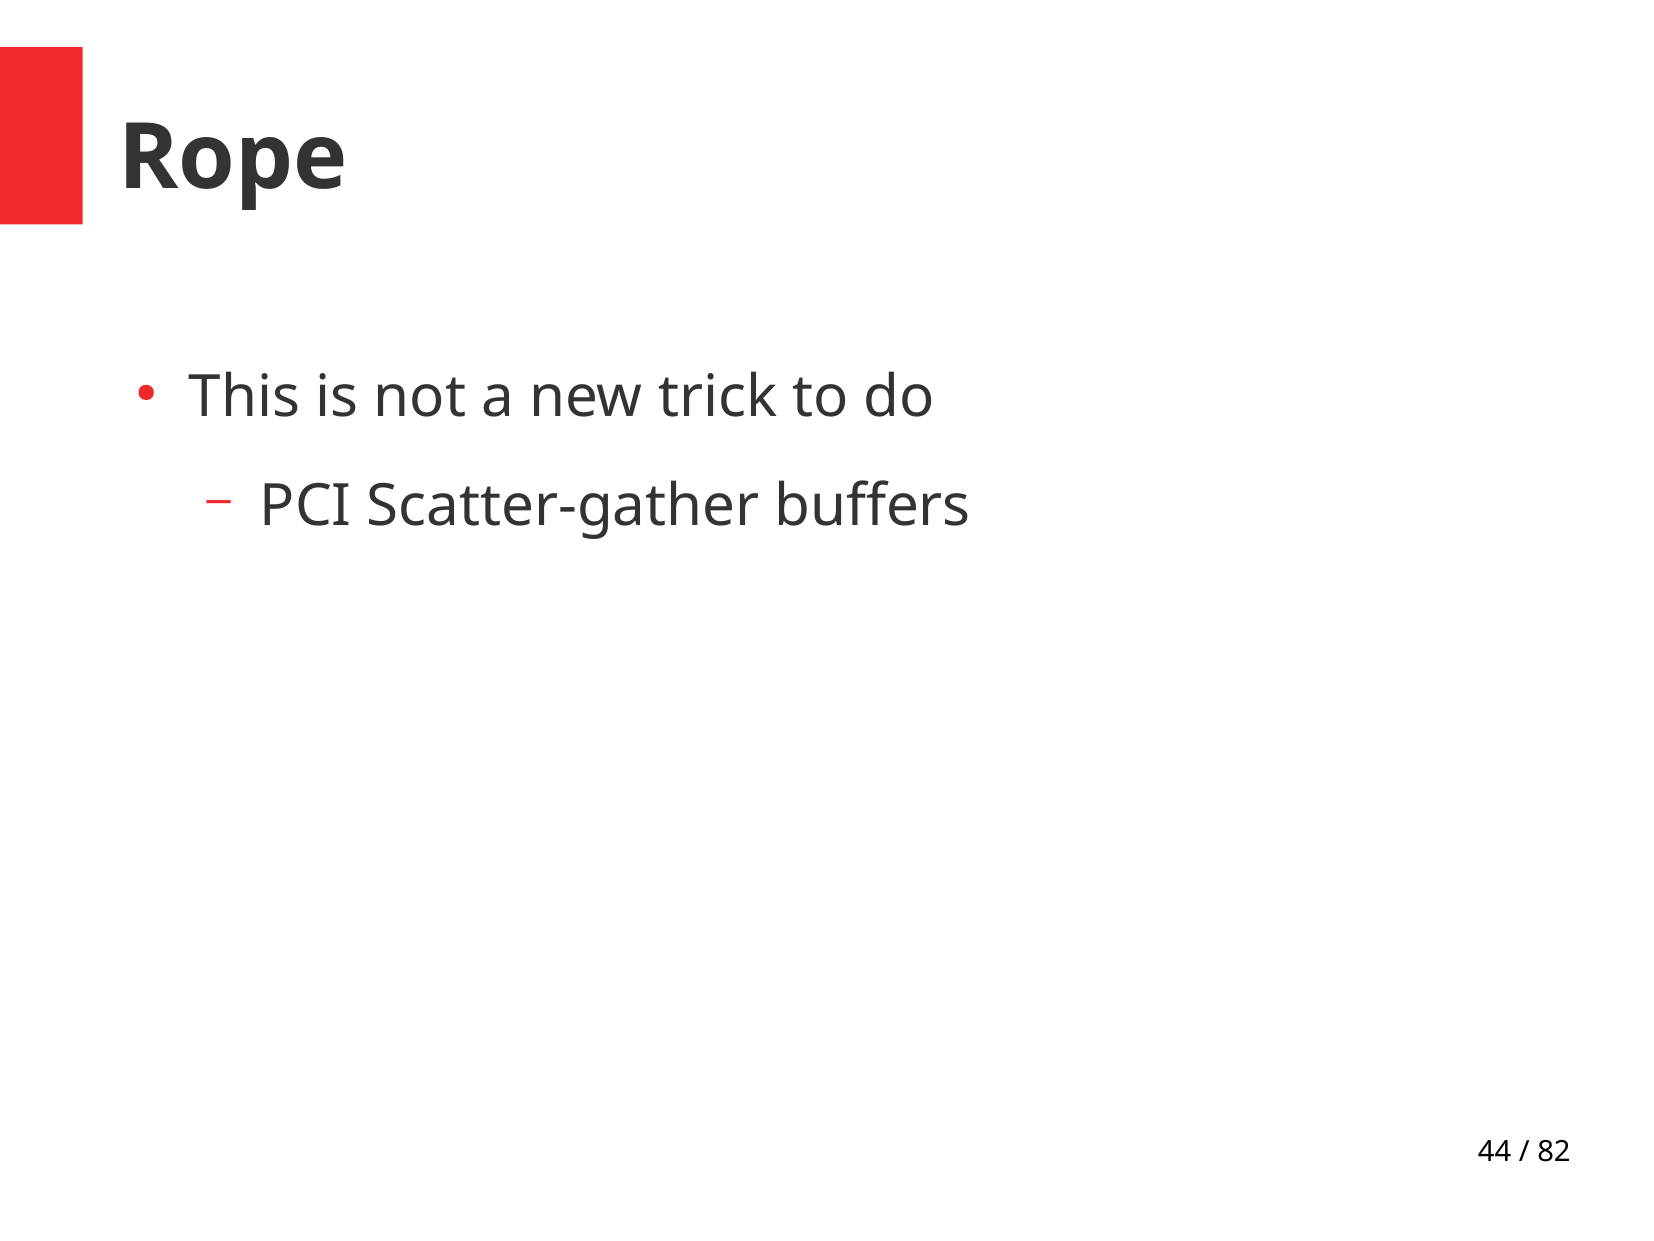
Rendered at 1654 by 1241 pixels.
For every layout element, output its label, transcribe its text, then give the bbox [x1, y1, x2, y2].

title Rope [118, 49, 1571, 257]
list This is not a new trick to do PCI Scatter-gather buffers [118, 354, 1536, 1074]
